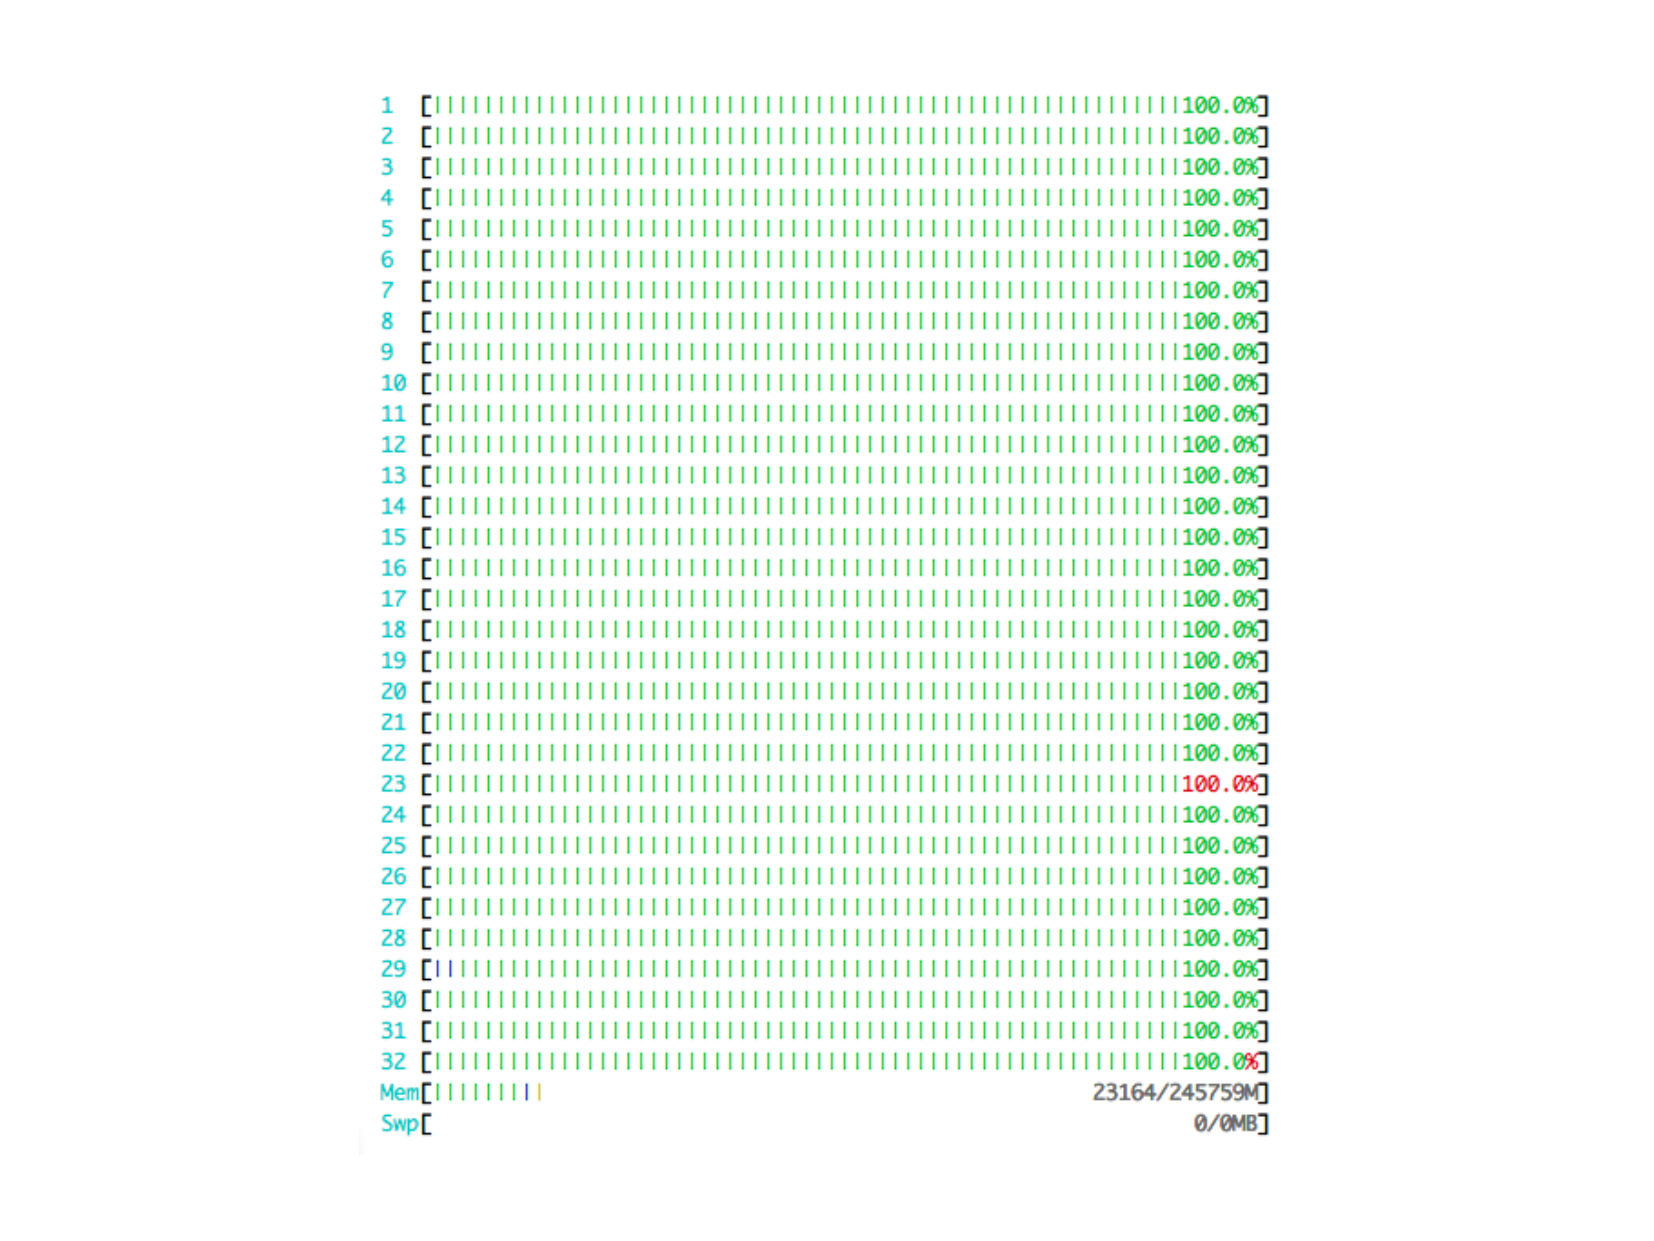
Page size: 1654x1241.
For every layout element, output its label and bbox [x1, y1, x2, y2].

picture [359, 59, 1291, 1156]
